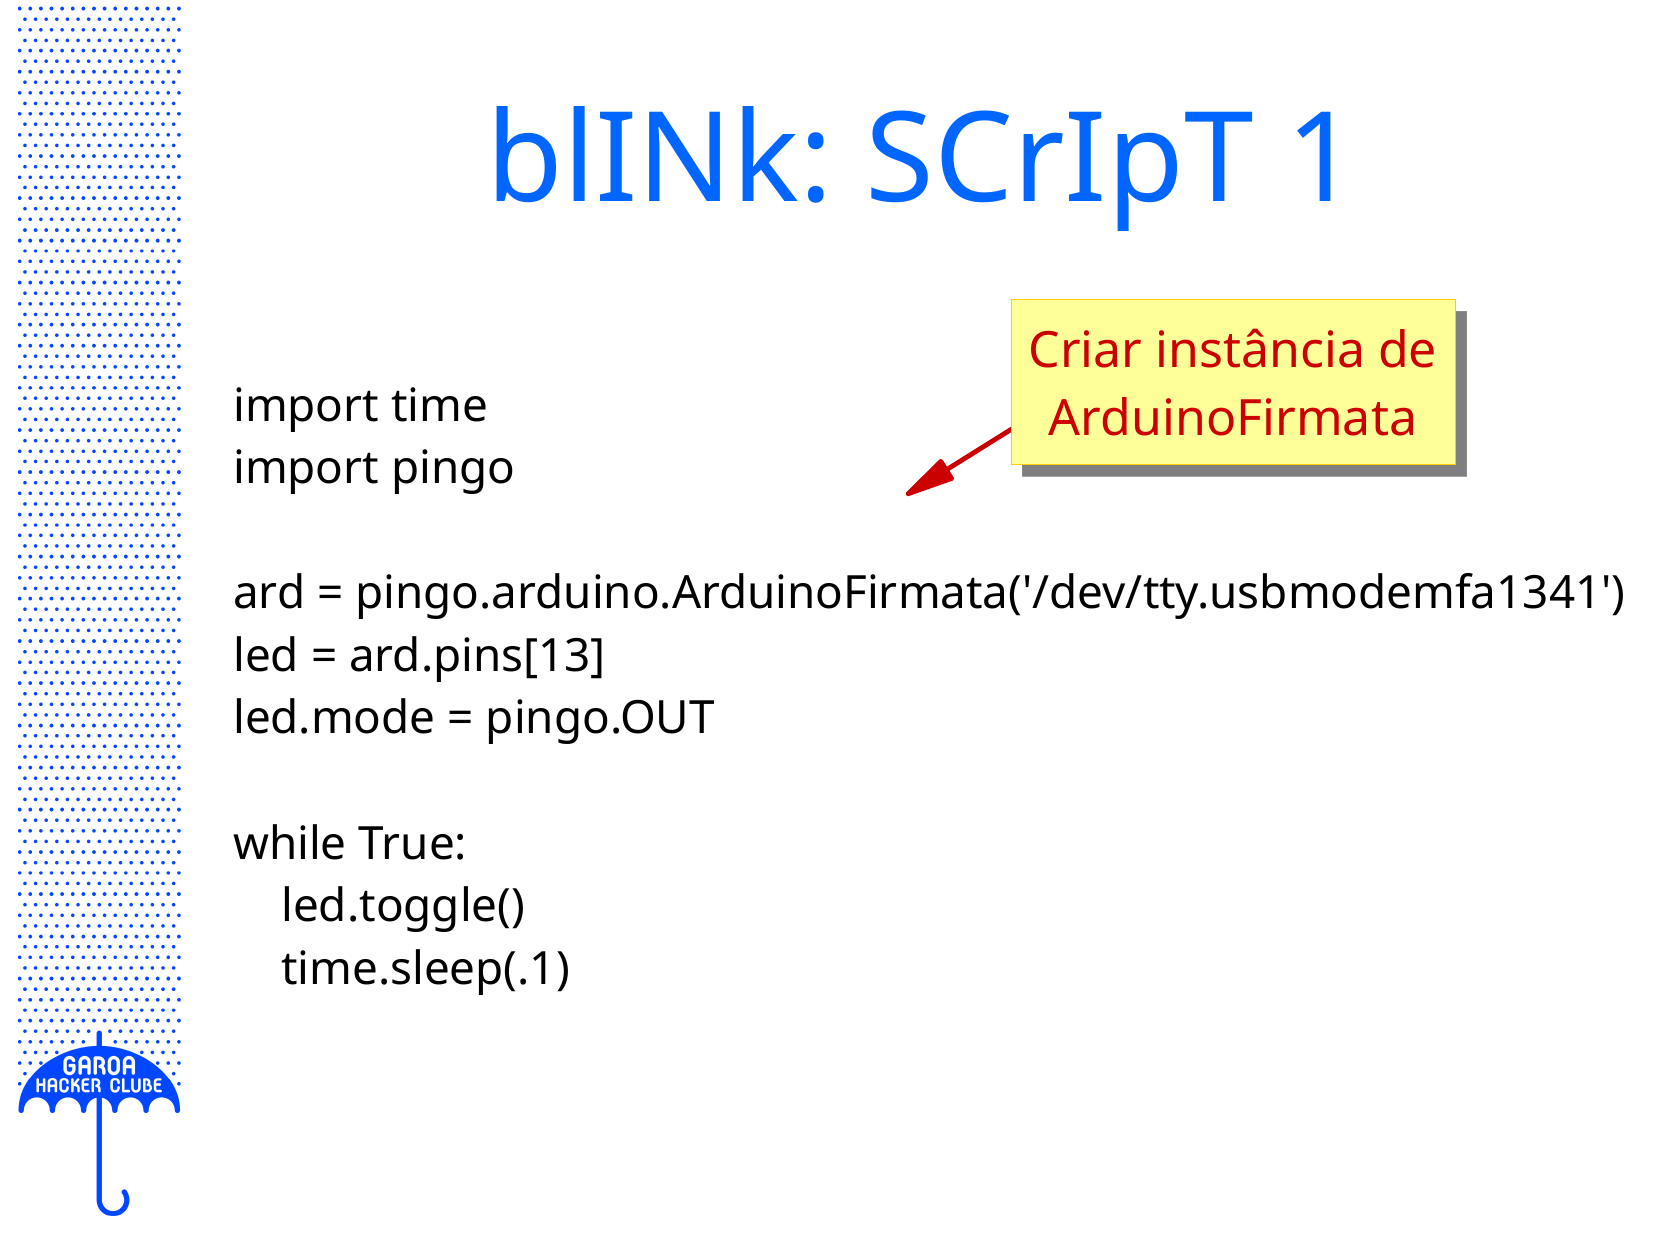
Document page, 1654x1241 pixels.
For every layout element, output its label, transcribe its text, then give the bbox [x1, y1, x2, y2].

text_box import time import pingo ard = pingo.arduino.ArduinoFirmata('/dev/tty.usbmodemfa1341') led = ard.pins[13] led.mode = pingo.OUT while True: led.toggle() time.sleep(.1) [218, 364, 1651, 838]
title blINk: SCrIpT 1 [210, 49, 1636, 257]
text_box Criar instância de ArduinoFirmata [1011, 299, 1456, 465]
picture [17, 0, 181, 1216]
